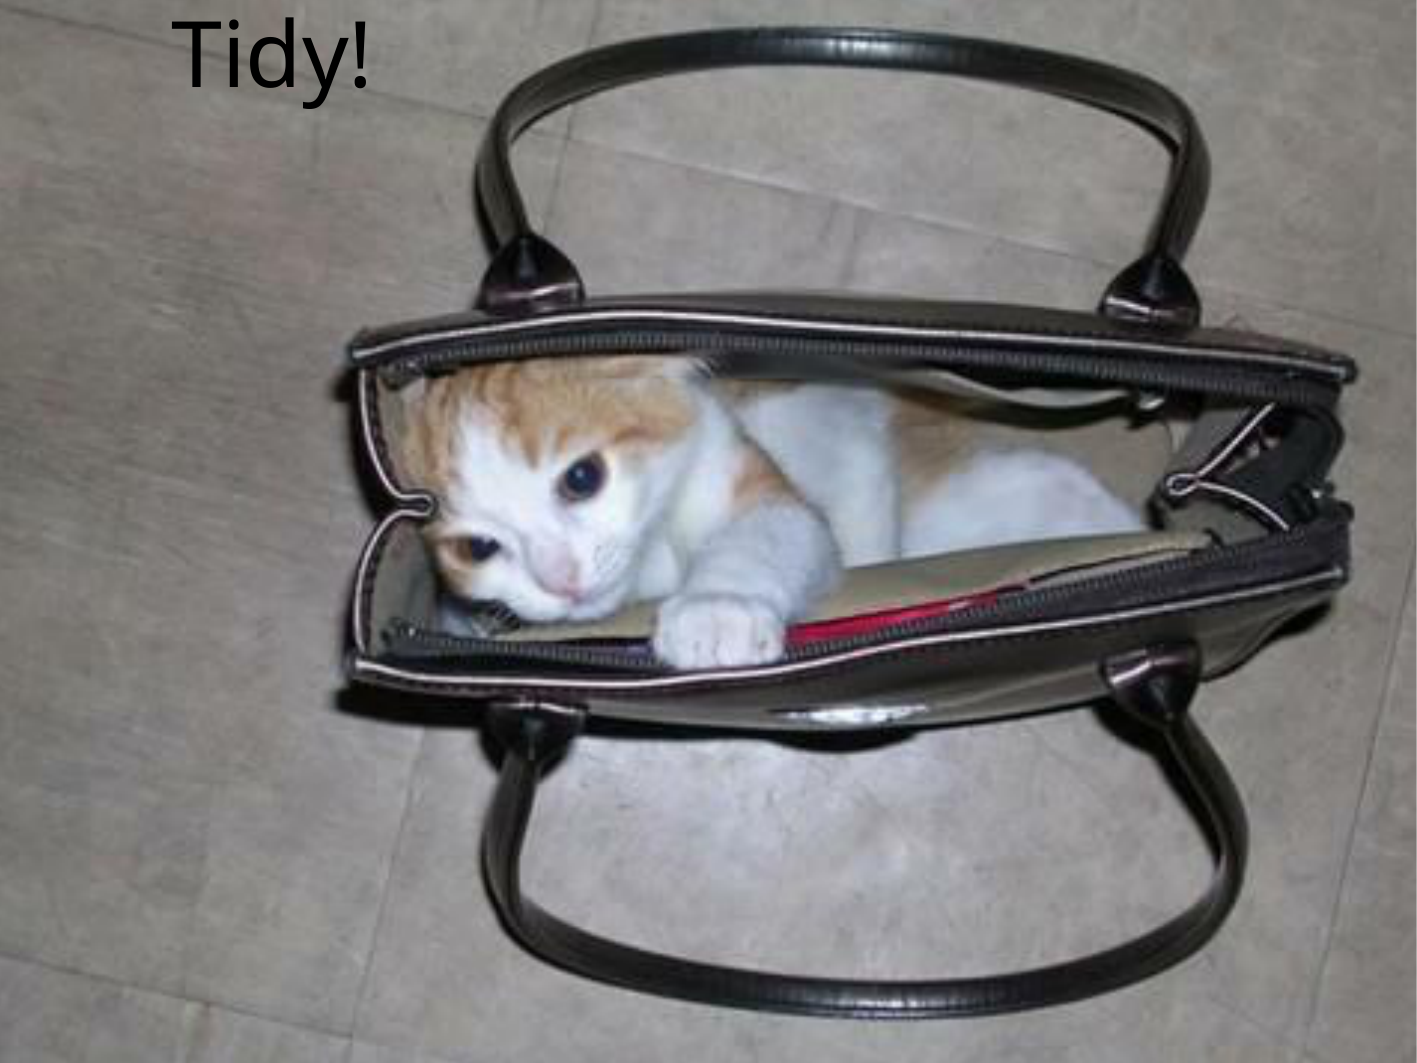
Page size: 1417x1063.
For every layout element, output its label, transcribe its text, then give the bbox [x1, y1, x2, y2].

text_box Tidy! [0, 0, 546, 117]
picture [0, 0, 1417, 1063]
